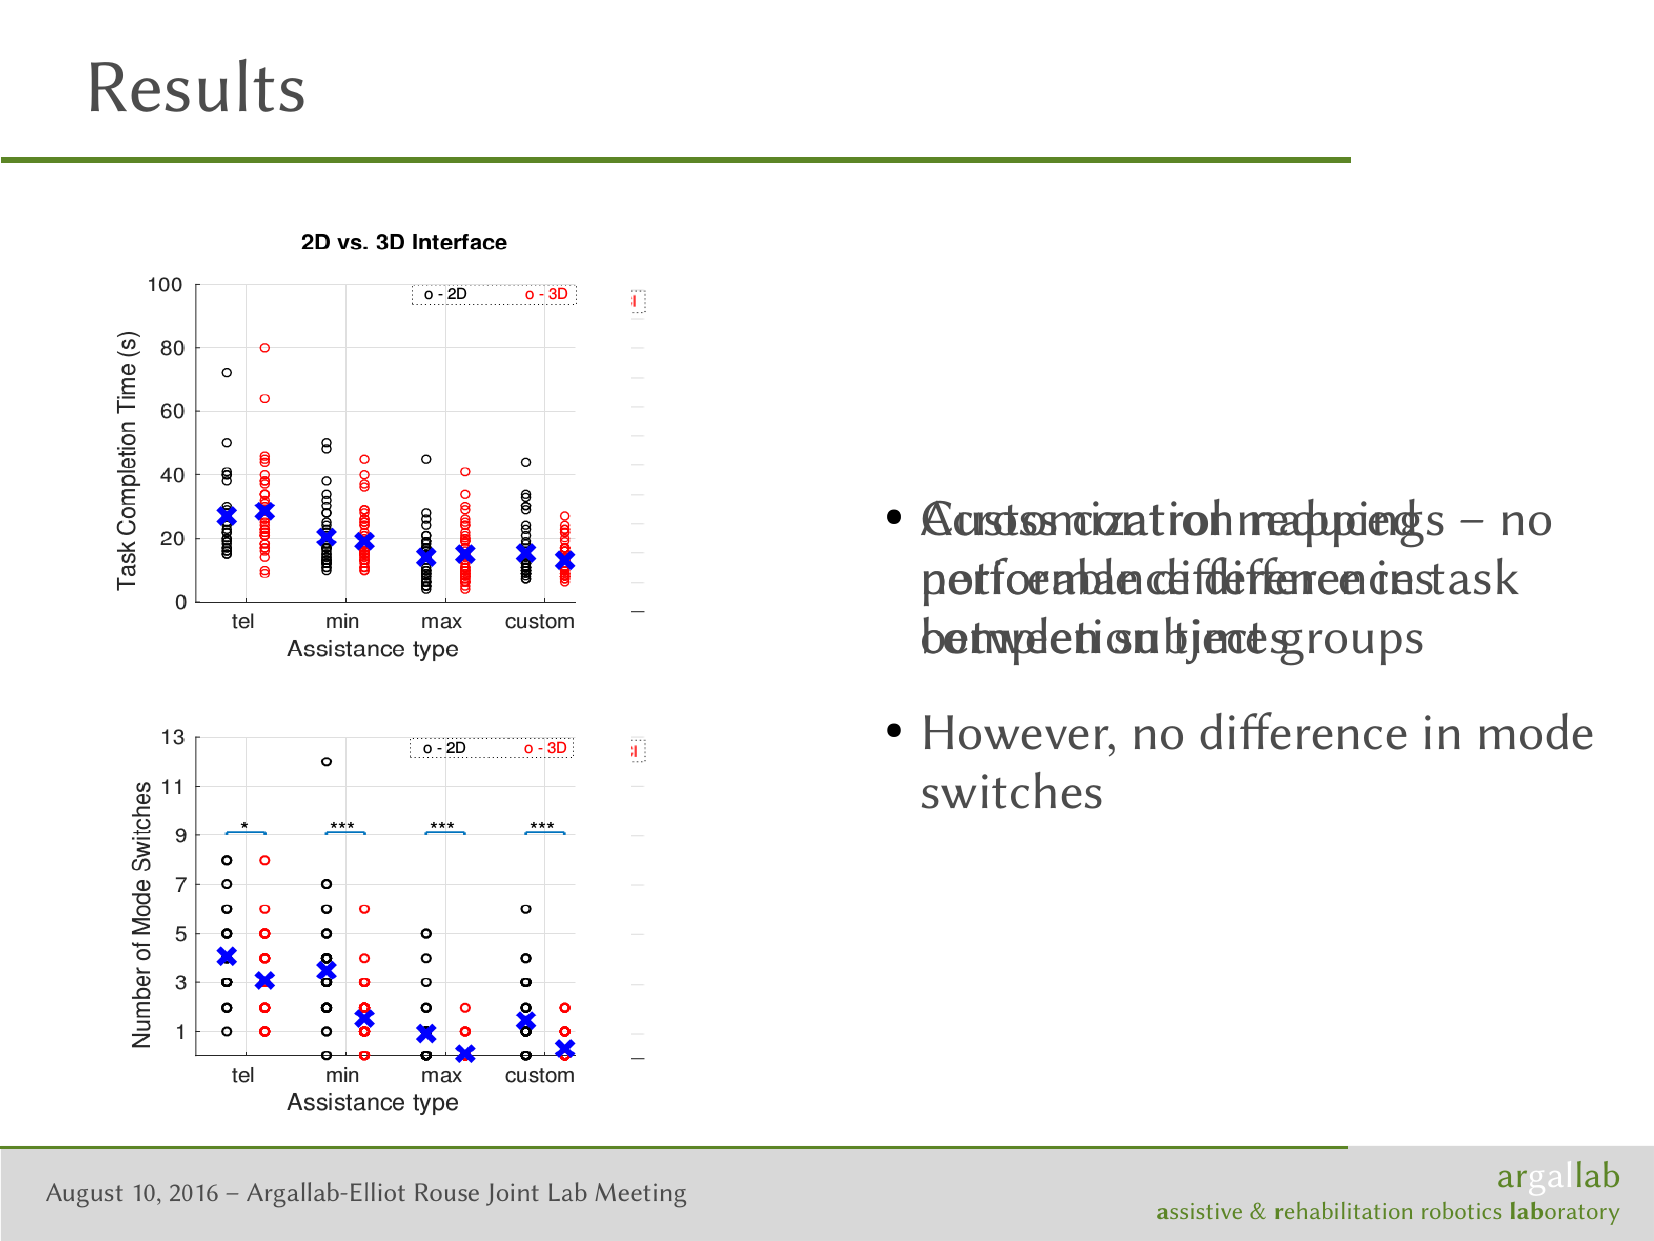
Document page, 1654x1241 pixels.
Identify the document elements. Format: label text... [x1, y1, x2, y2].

text_box Across control mappings – no noticeable difference in task completion times [870, 481, 1636, 676]
picture [83, 177, 717, 1126]
text_box Results [69, 36, 1621, 138]
text_box Customization reduced performance differences between subject groups However, no difference in mode switches [870, 676, 1636, 831]
